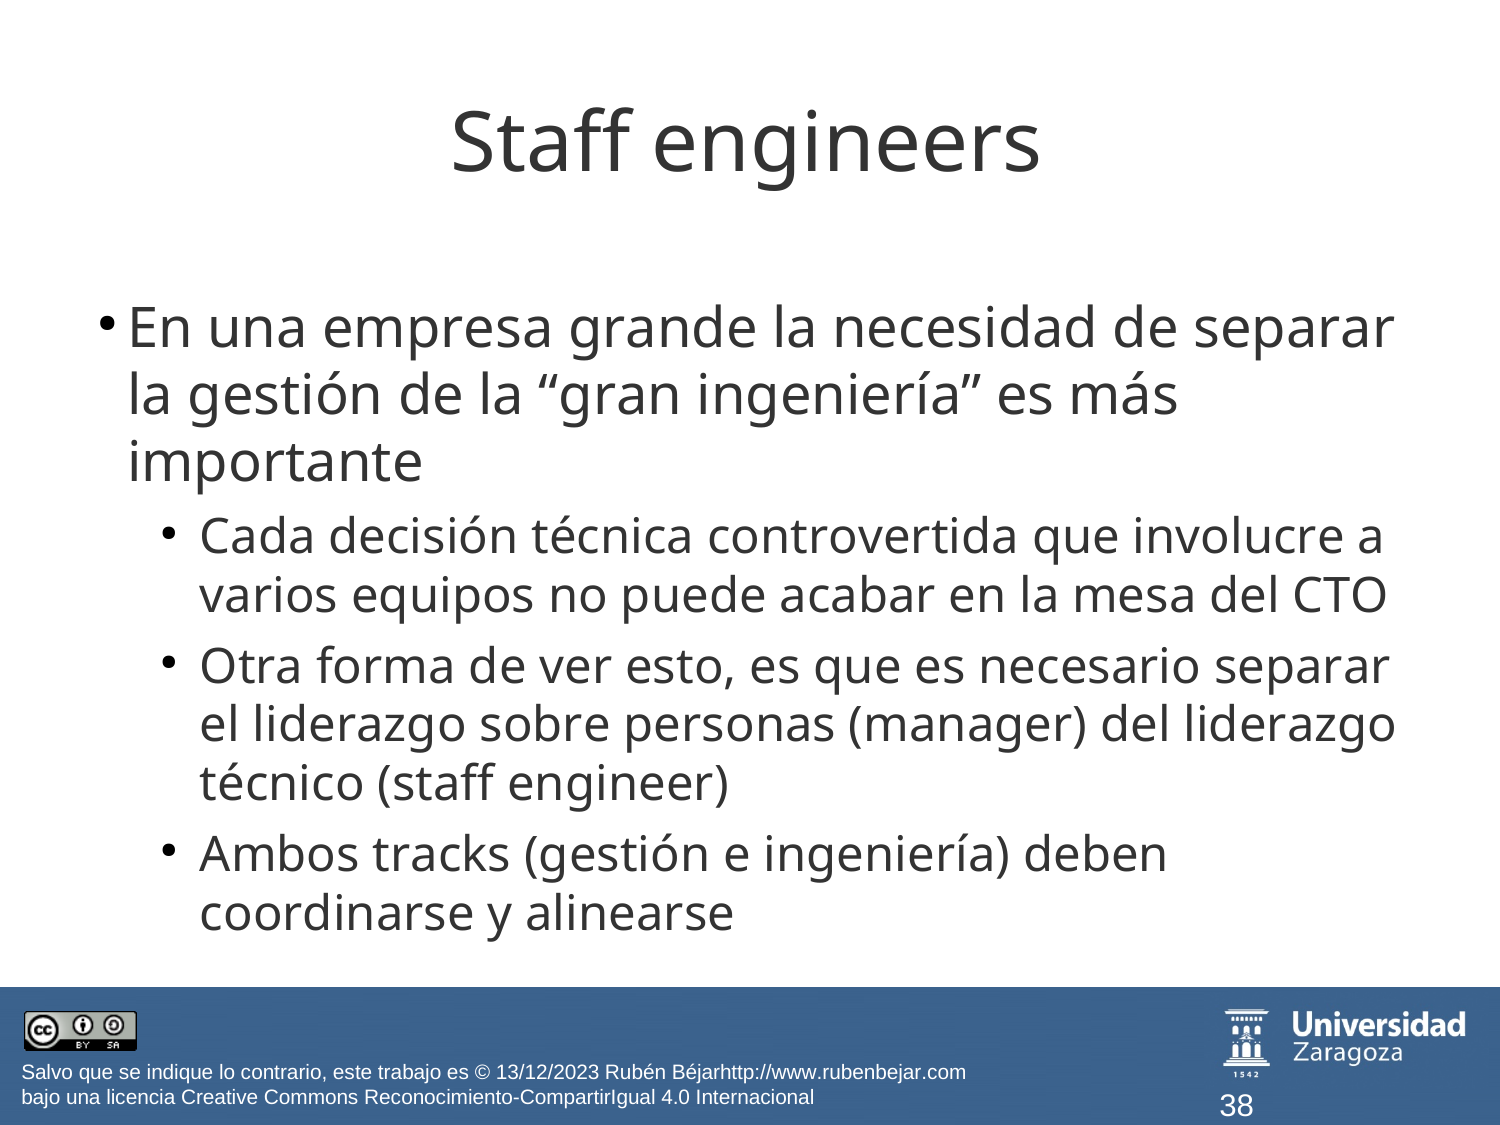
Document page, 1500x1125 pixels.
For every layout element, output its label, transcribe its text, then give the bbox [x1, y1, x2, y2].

list En una empresa grande la necesidad de separar la gestión de la “gran ingeniería” es más importante Cada decisión técnica controvertida que involucre a varios equipos no puede acabar en la mesa del CTO Otra forma de ver esto, es que es necesario separar el liderazgo sobre personas (manager) del liderazgo técnico (staff engineer) Ambos tracks (gestión e ingeniería) deben coordinarse y alinearse [82, 283, 1418, 957]
picture [0, 987, 1500, 1125]
title Staff engineers [74, 20, 1420, 257]
